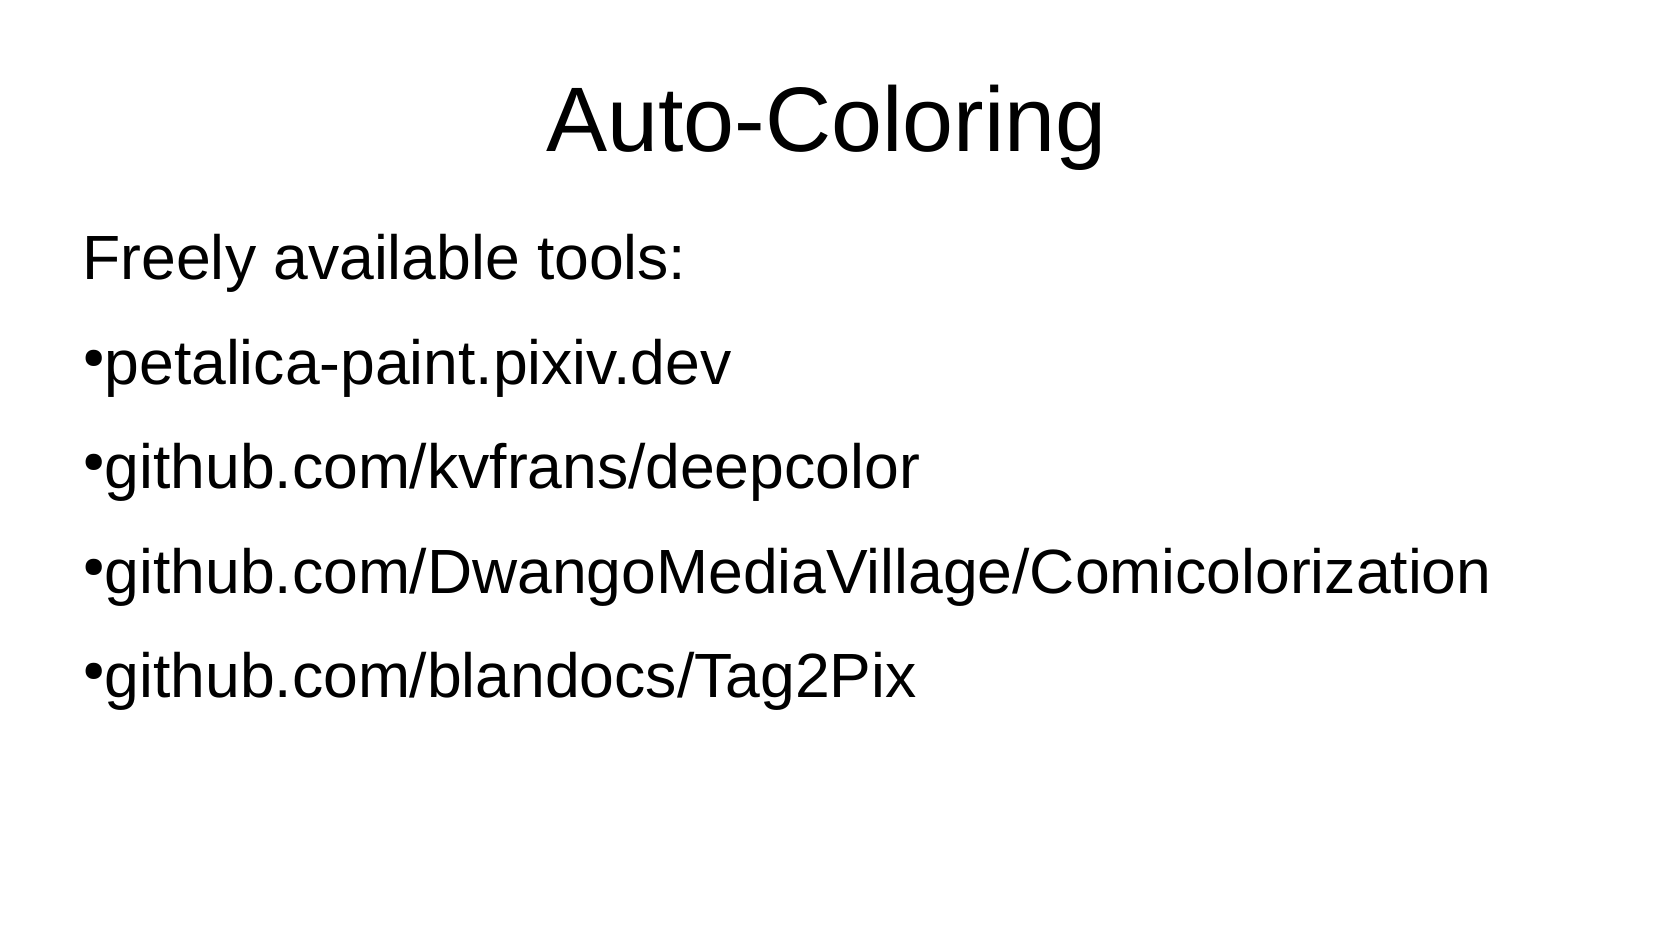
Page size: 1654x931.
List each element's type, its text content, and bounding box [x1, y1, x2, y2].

list Freely available tools: petalica-paint.pixiv.dev github.com/kvfrans/deepcolor github.com/DwangoMediaVillage/Comicolorization github.com/blandocs/Tag2Pix [82, 217, 1571, 758]
title Auto-Coloring [82, 37, 1571, 193]
